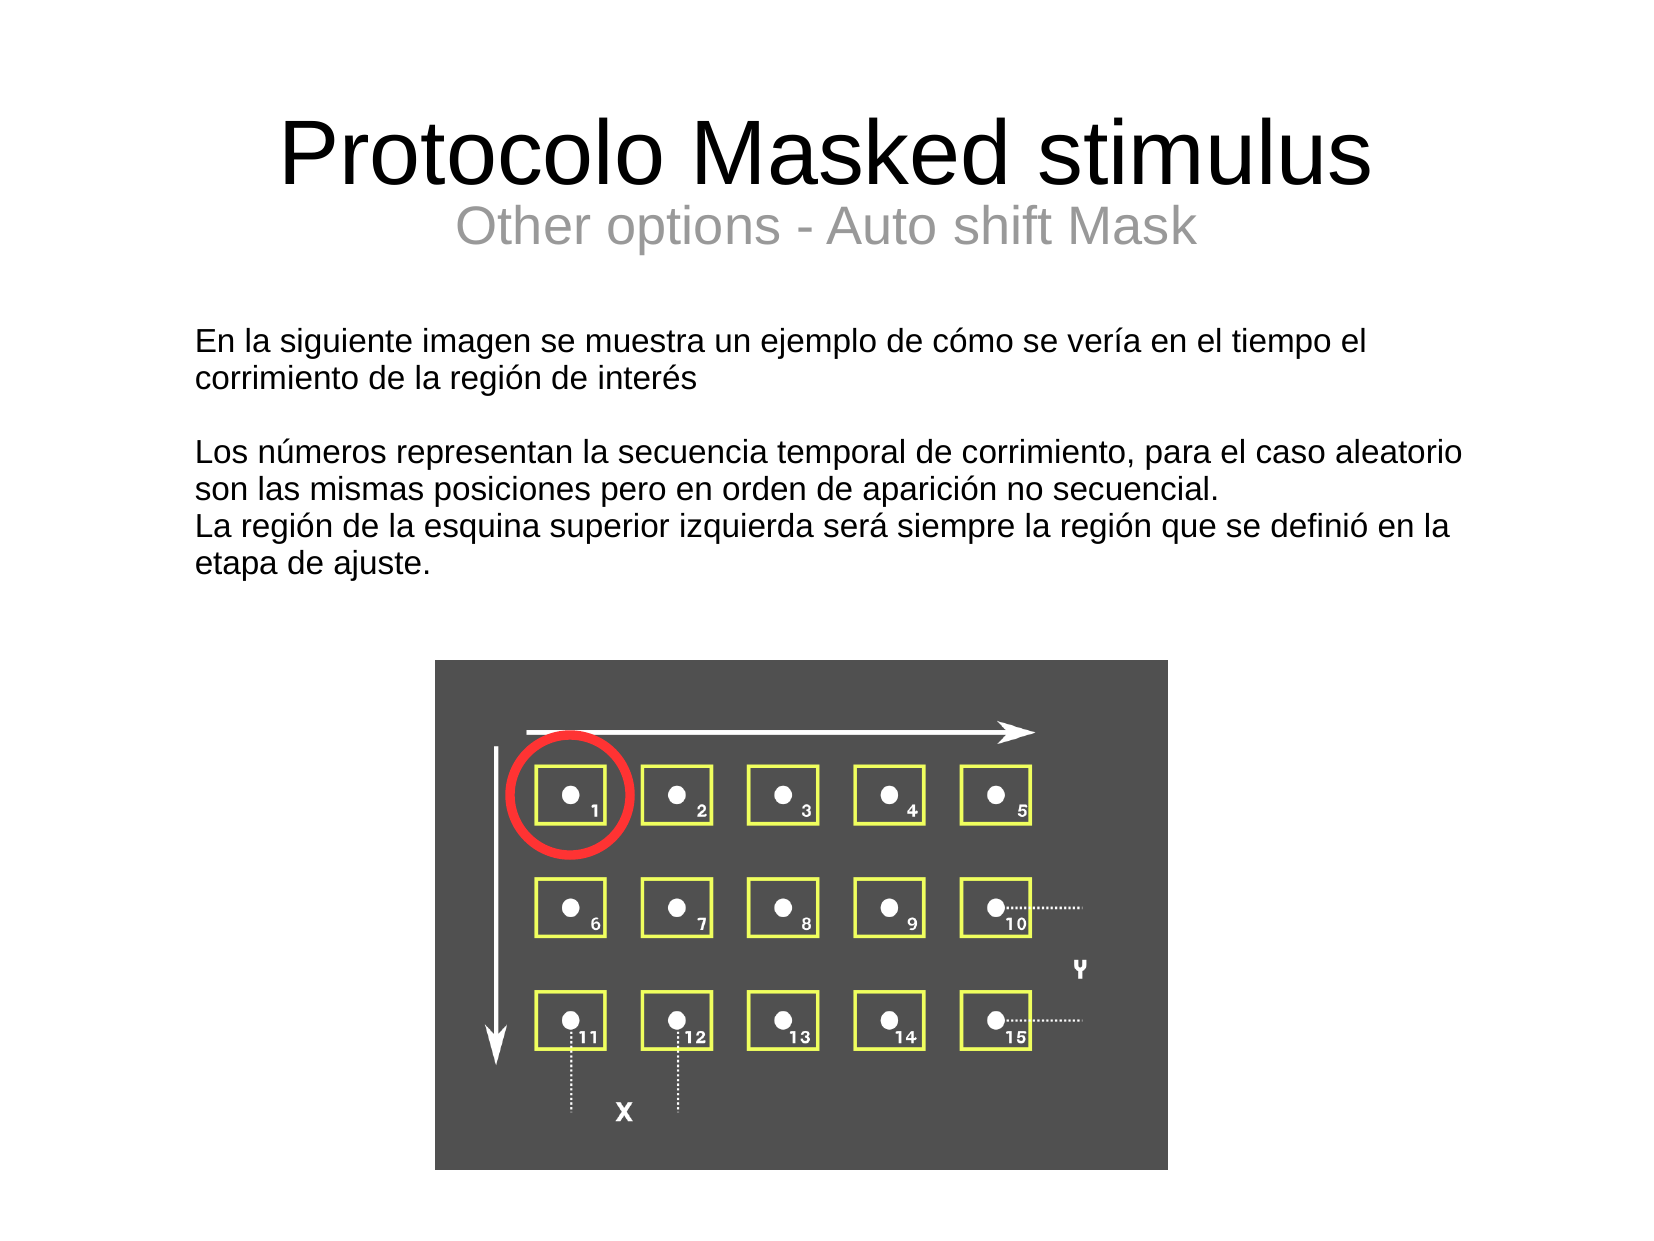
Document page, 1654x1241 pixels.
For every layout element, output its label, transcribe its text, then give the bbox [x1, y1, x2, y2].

title Other options - Auto shift Mask [82, 195, 1572, 257]
picture [435, 660, 1168, 1171]
text_box En la siguiente imagen se muestra un ejemplo de cómo se vería en el tiempo el corrimiento de la región de interés Los números representan la secuencia temporal de corrimiento, para el caso aleatorio son las mismas posiciones pero en orden de aparición no secuencial. La región de la esquina superior izquierda será siempre la región que se definió en la etapa de ajuste. [180, 315, 1516, 593]
title Protocolo Masked stimulus [82, 49, 1571, 195]
